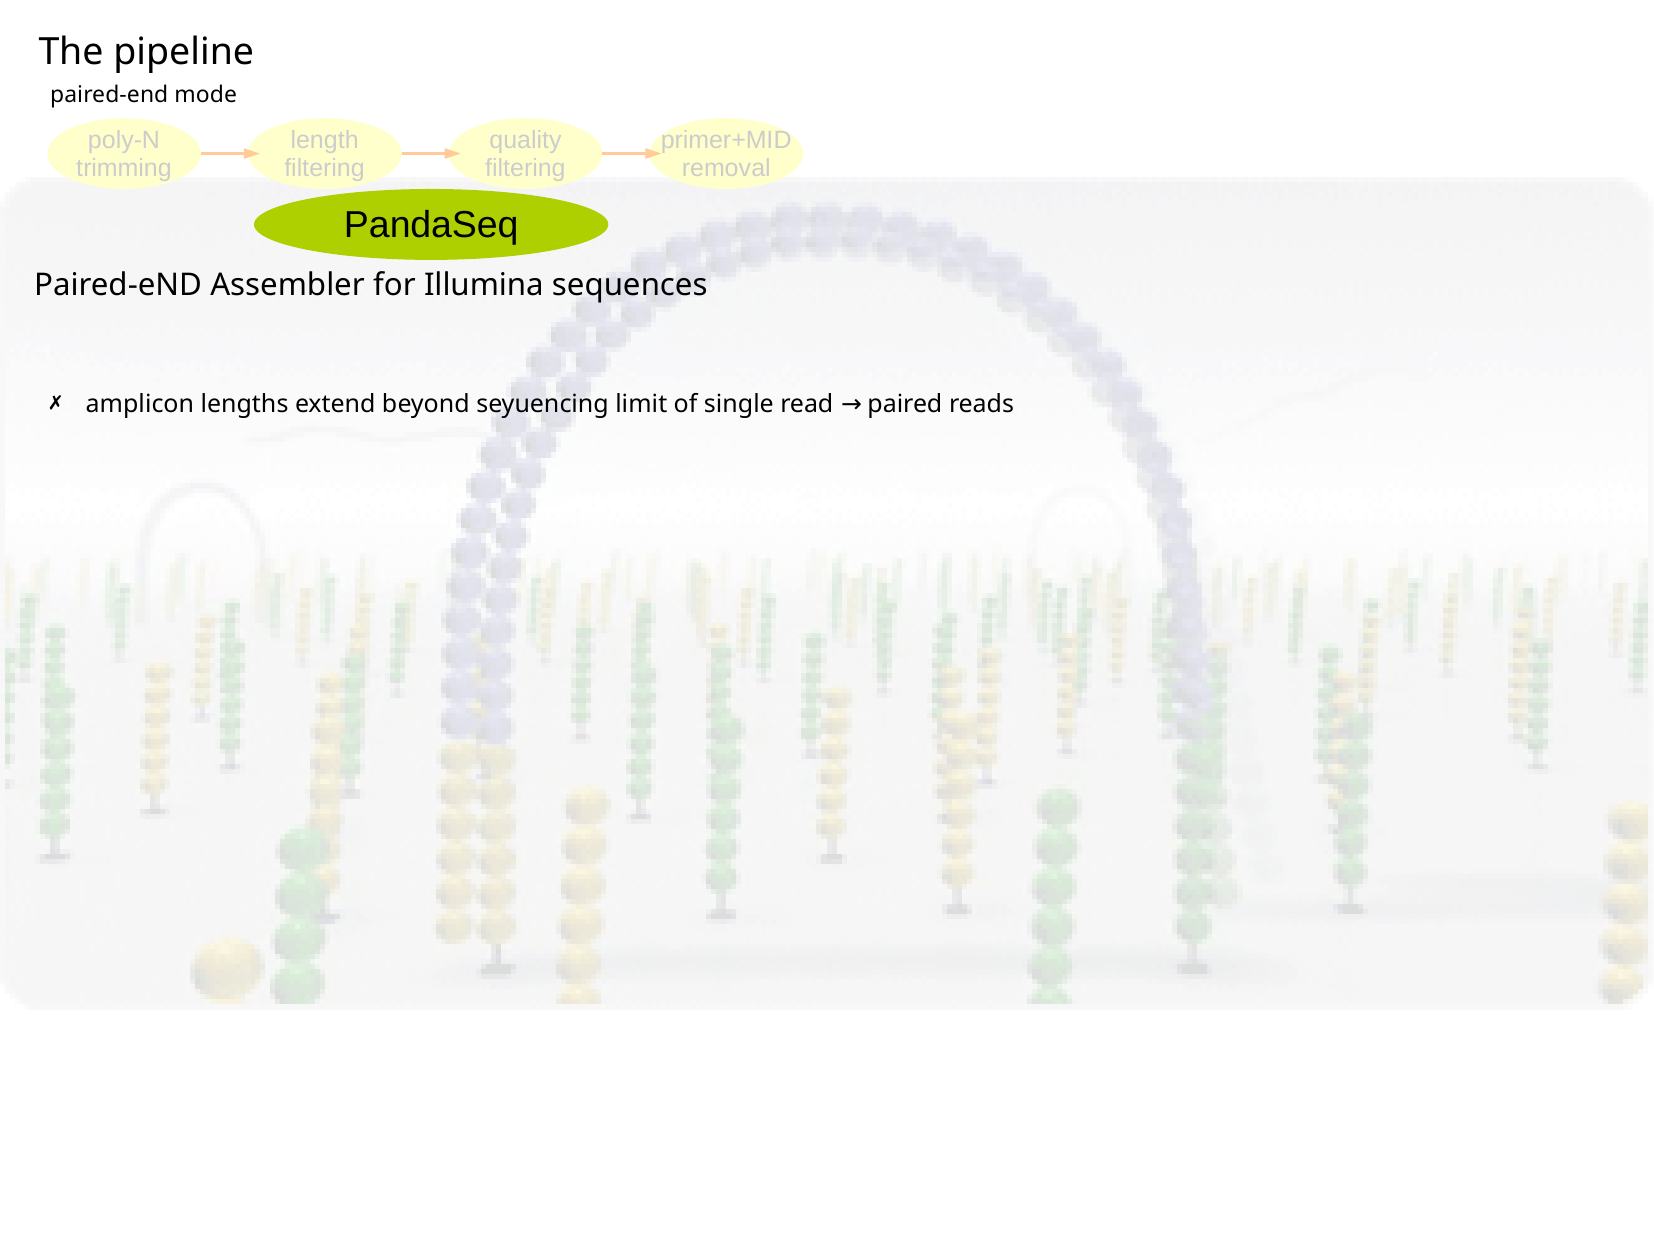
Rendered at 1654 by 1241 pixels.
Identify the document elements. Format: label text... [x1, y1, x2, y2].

text_box amplicon lengths extend beyond seyuencing limit of single read → paired reads [35, 377, 1233, 434]
text_box poly-N trimming [47, 123, 201, 190]
text_box [0, 0, 1654, 1241]
text_box paired-end mode [35, 70, 289, 123]
text_box Paired-eND Assembler for Illumina sequences [19, 254, 851, 320]
text_box length filtering [248, 118, 402, 190]
text_box quality filtering [449, 118, 603, 190]
text_box The pipeline [23, 16, 304, 92]
text_box primer+MID removal [650, 118, 804, 190]
text_box PandaSeq [253, 188, 609, 254]
